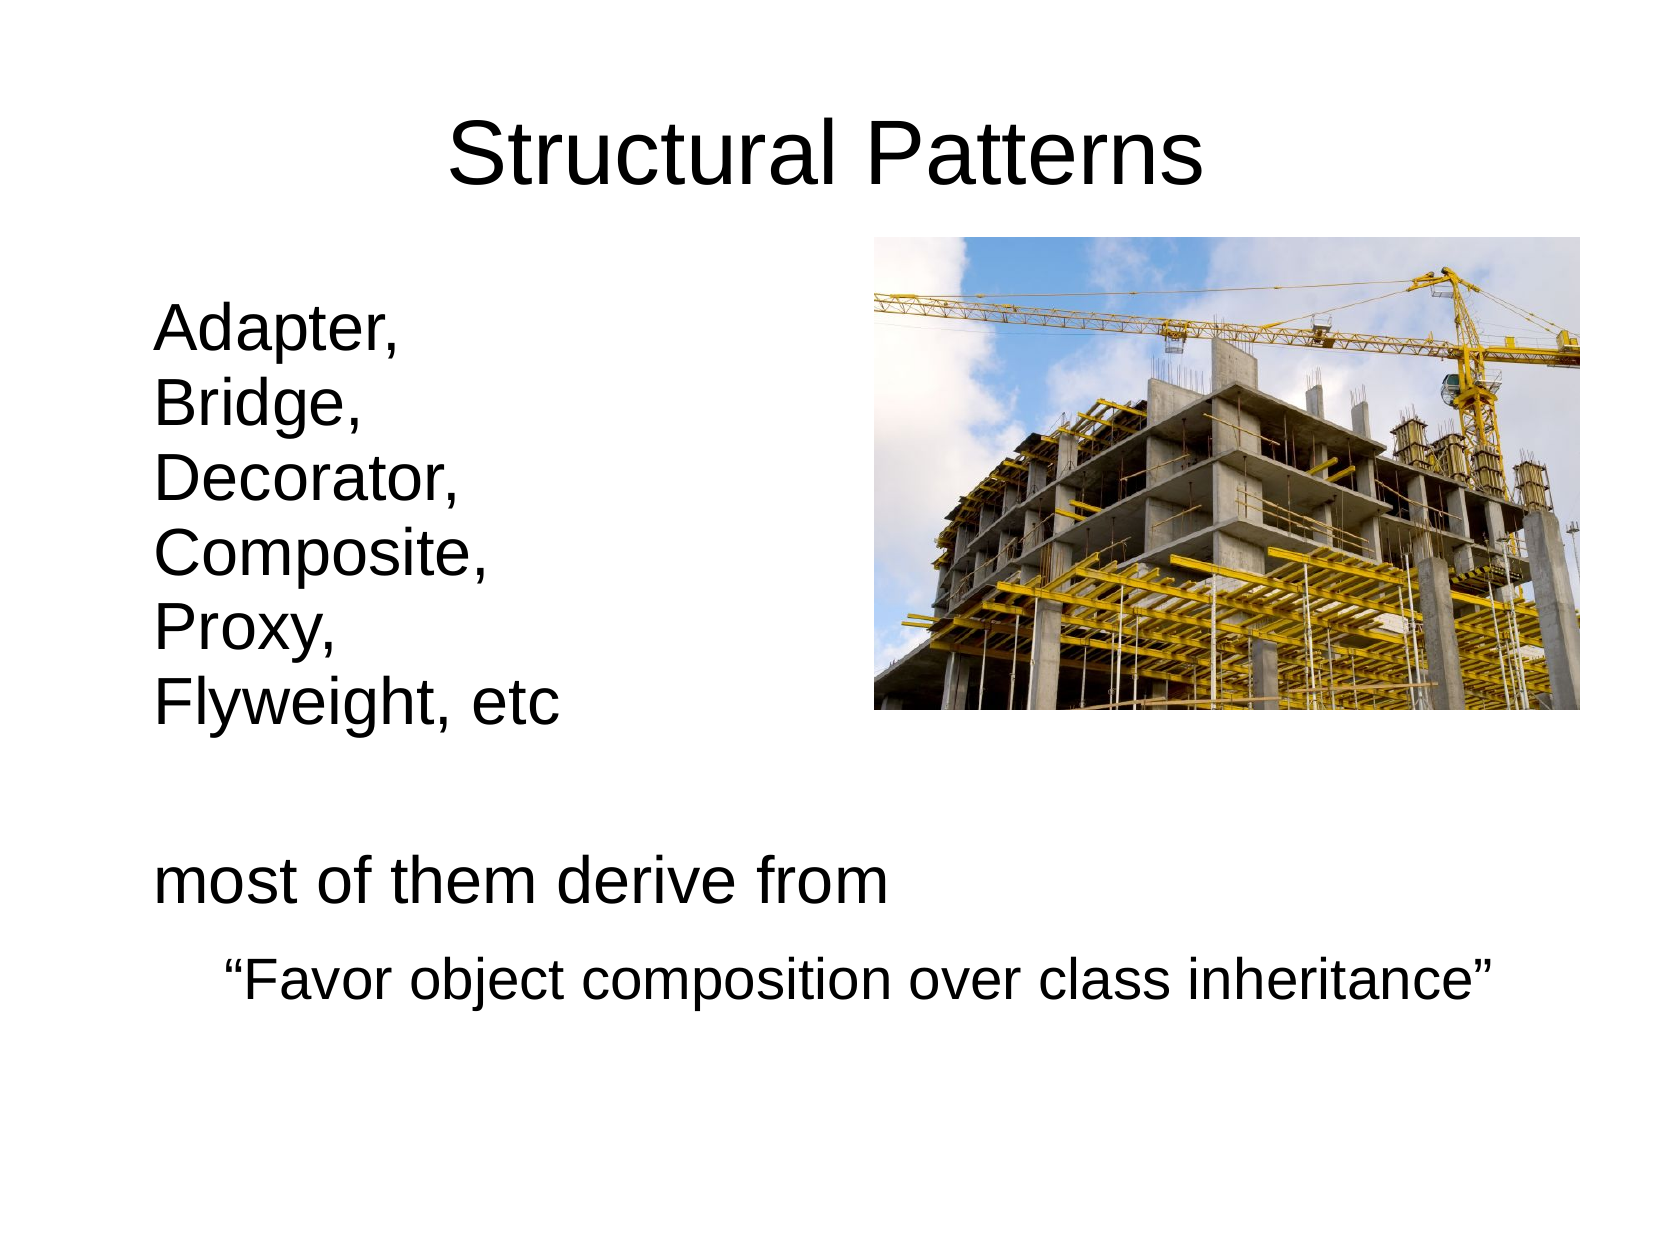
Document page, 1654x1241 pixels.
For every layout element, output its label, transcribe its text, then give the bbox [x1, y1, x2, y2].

picture [874, 237, 1580, 710]
list Adapter, Bridge, Decorator, Composite, Proxy, Flyweight, etc most of them derive from “Favor object composition over class inheritance” [82, 290, 1571, 1171]
title Structural Patterns [82, 49, 1571, 257]
